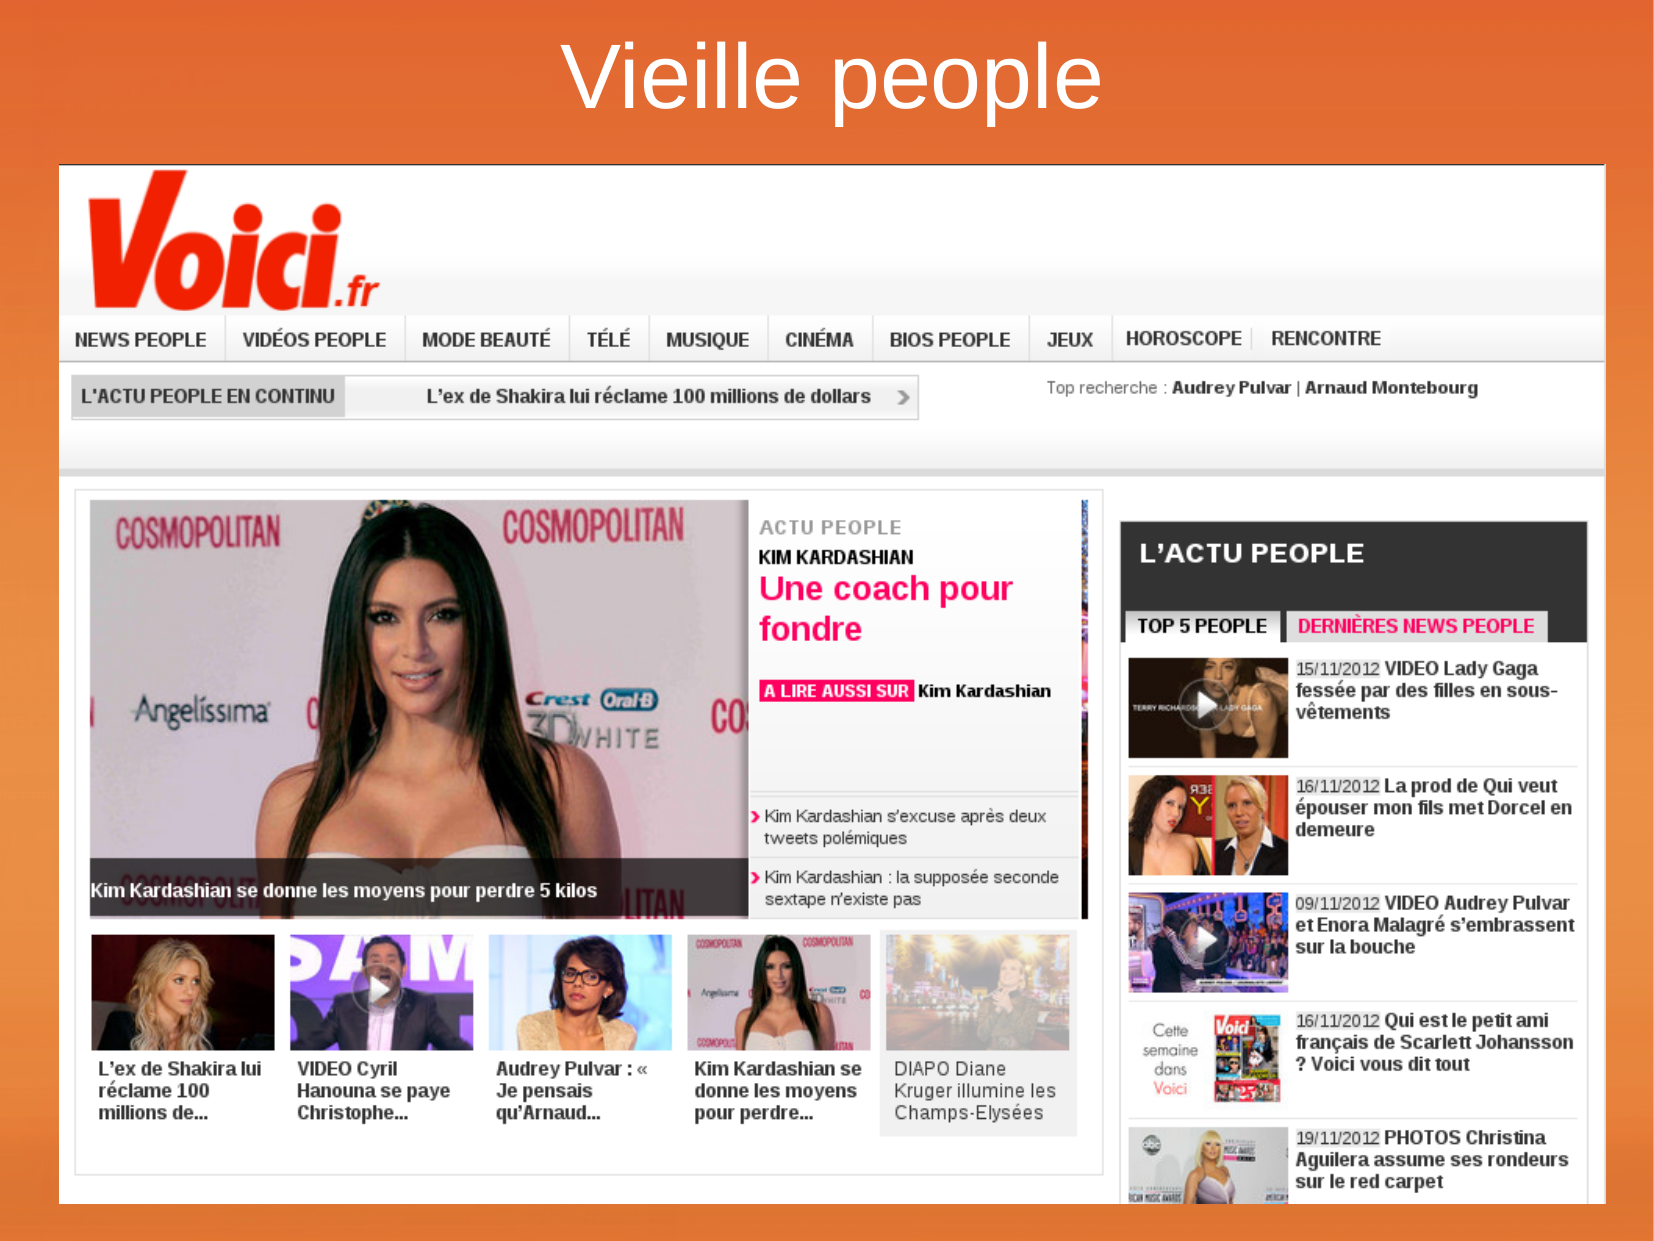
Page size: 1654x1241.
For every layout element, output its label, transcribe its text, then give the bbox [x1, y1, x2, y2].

title Vieille people [88, 0, 1577, 164]
picture [0, 0, 1654, 1241]
